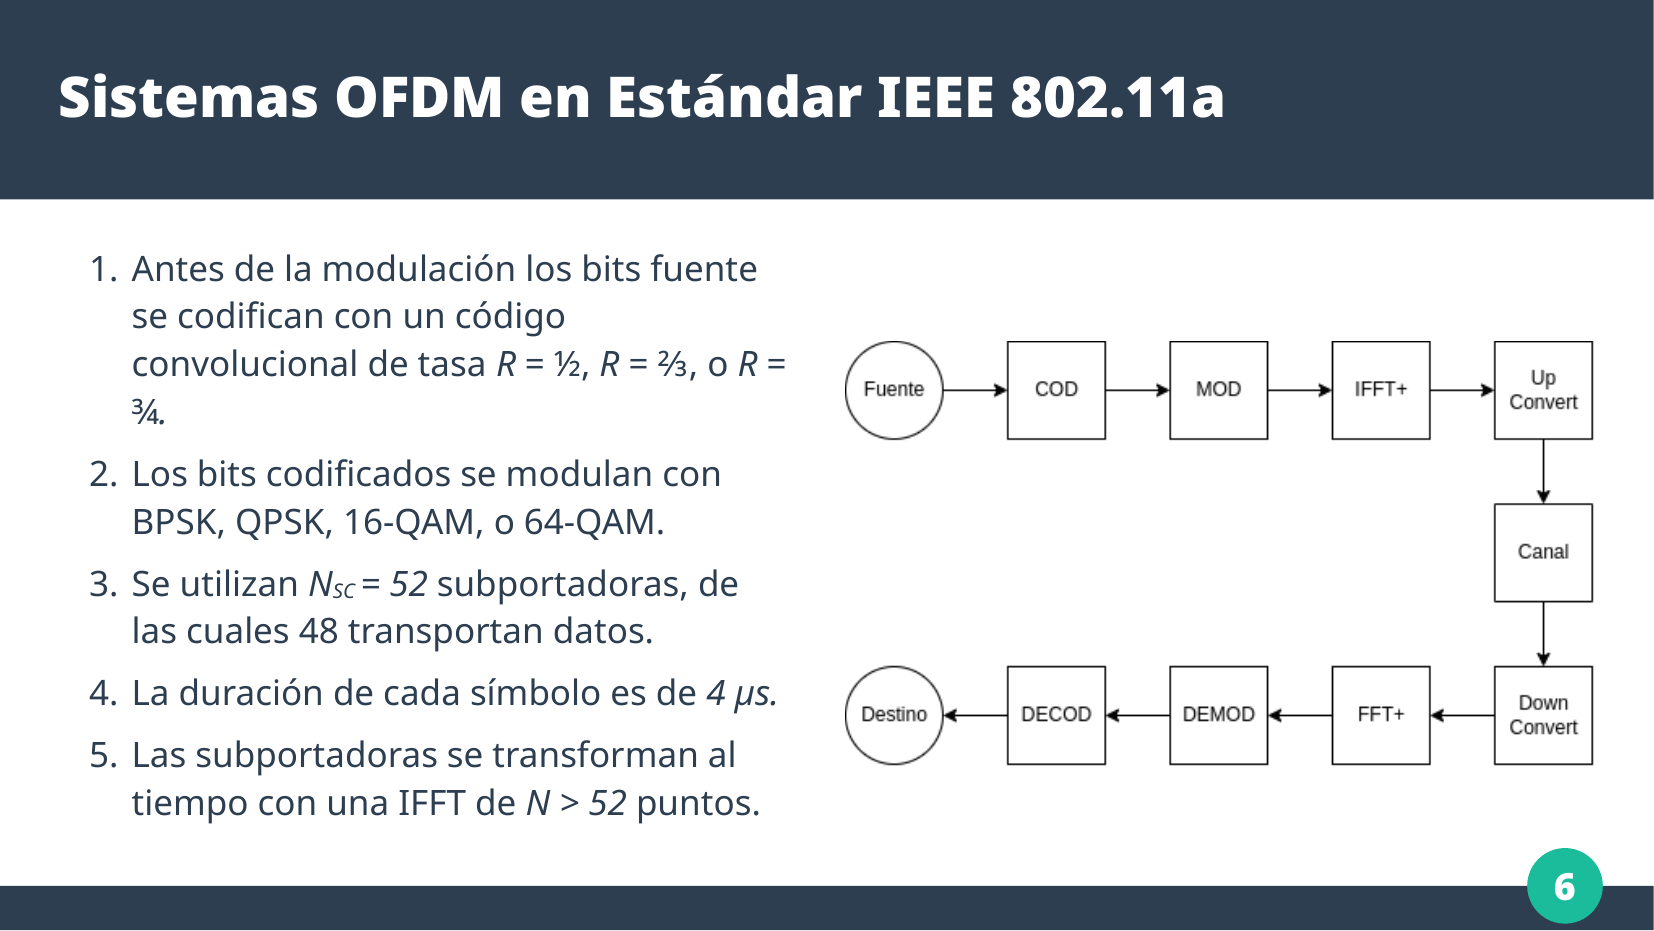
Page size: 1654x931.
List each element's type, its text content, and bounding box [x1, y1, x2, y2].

list Antes de la modulación los bits fuente se codifican con un código convolucional de tasa R = ½, R = ⅔, o R = ¾. Los bits codificados se modulan con BPSK, QPSK, 16-QAM, o 64-QAM. Se utilizan NSC = 52 subportadoras, de las cuales 48 transportan datos. La duración de cada símbolo es de 4 μs. Las subportadoras se transforman al tiempo con una IFFT de N > 52 puntos. [75, 243, 788, 863]
title Sistemas OFDM en Estándar IEEE 802.11a [59, 37, 1595, 155]
picture [845, 341, 1595, 767]
